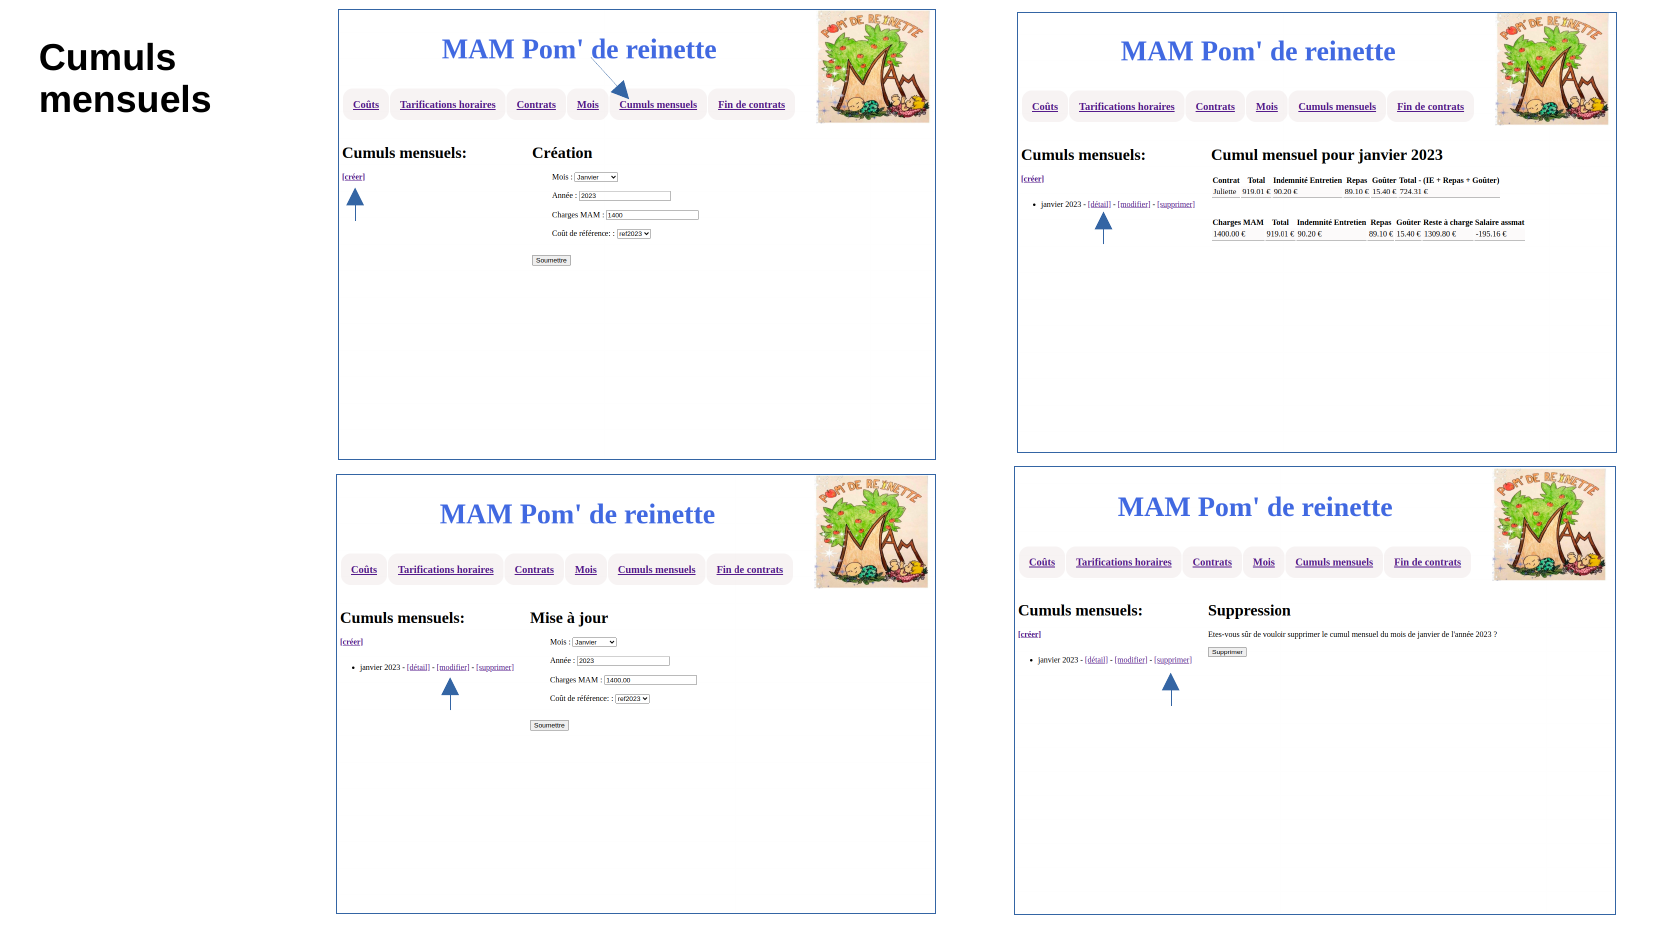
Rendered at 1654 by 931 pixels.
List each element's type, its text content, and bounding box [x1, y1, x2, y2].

picture [1014, 466, 1616, 915]
picture [338, 9, 936, 460]
picture [336, 474, 936, 914]
picture [1017, 12, 1617, 453]
text_box Cumuls mensuels [24, 28, 326, 153]
